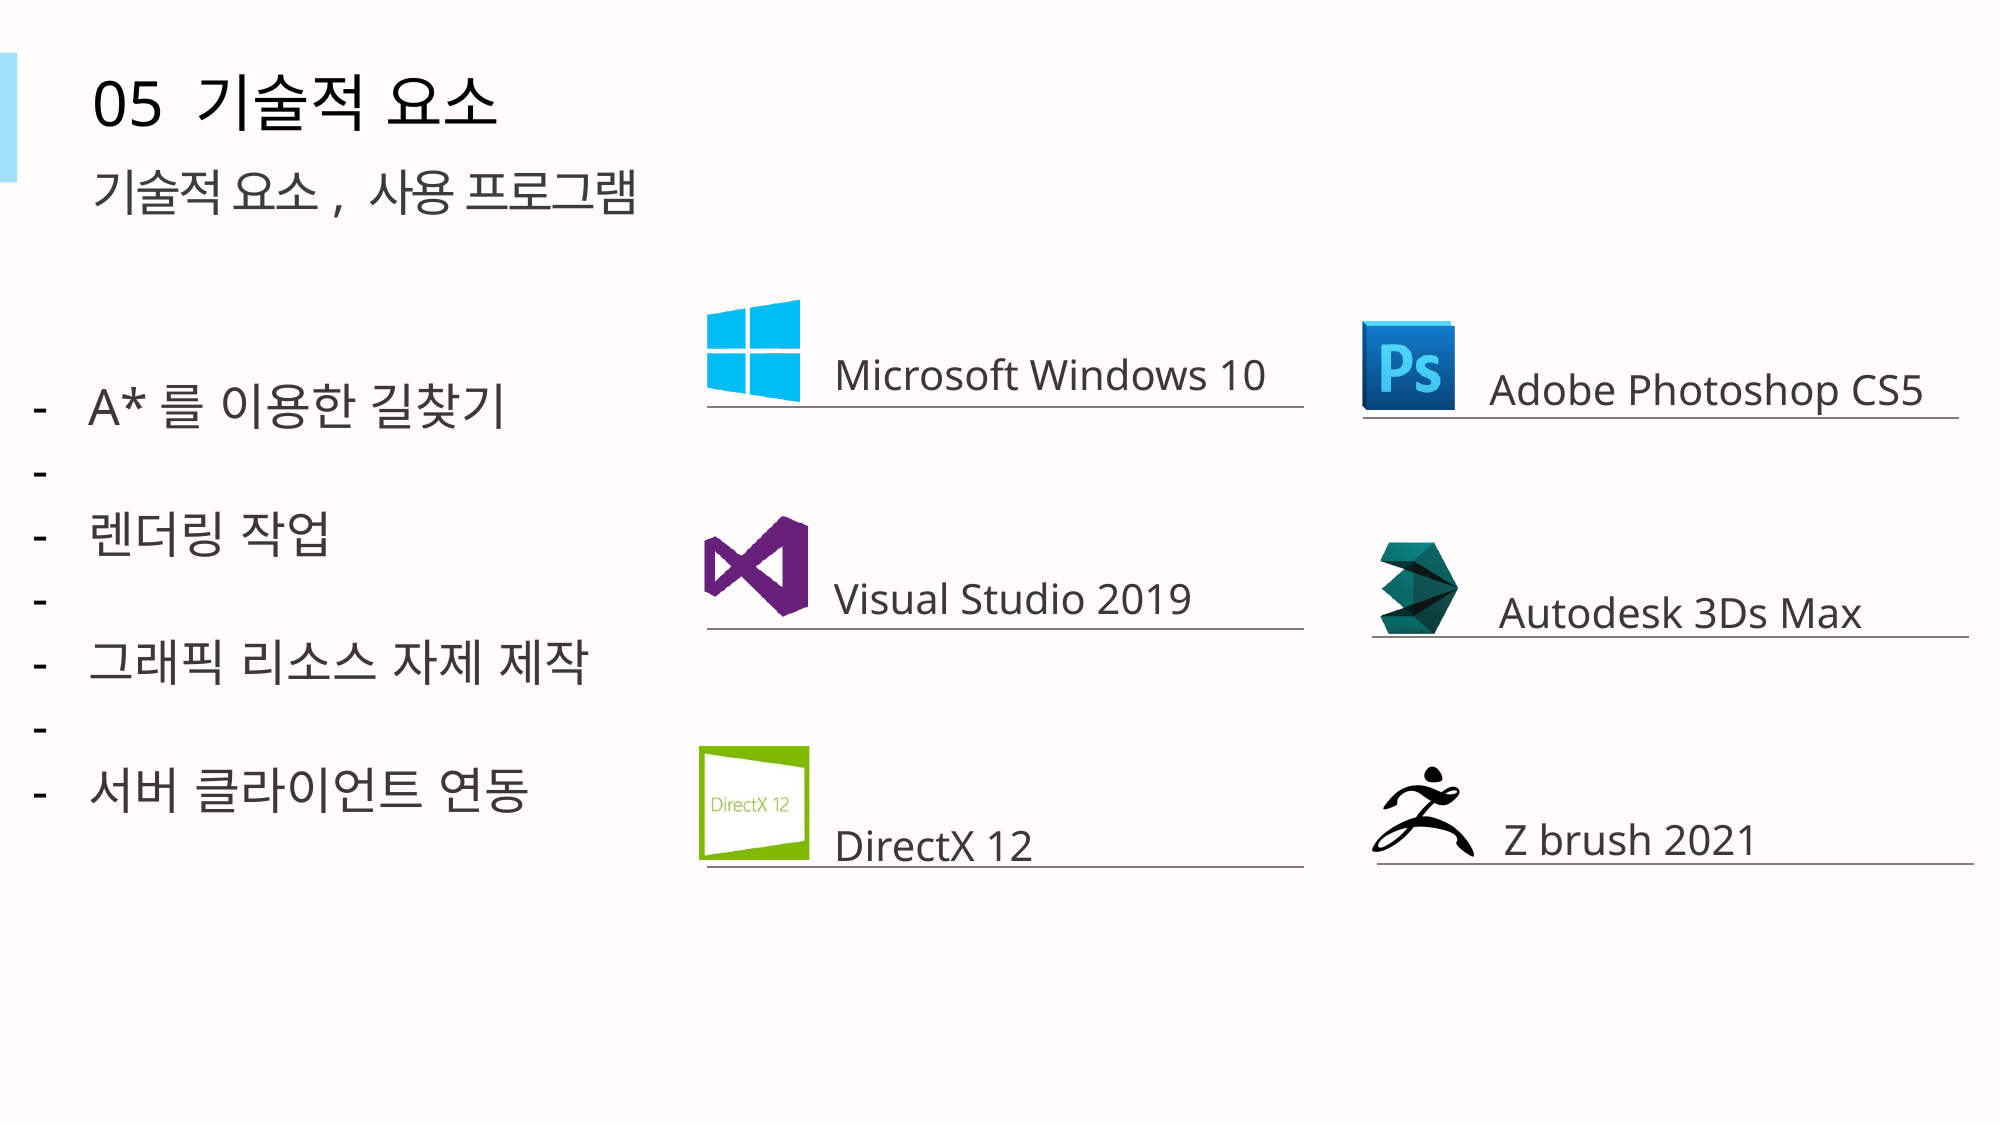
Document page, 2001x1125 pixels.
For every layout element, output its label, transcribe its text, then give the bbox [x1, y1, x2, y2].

text_box [0, 53, 17, 182]
text_box DirectX 12 [819, 813, 1291, 866]
text_box Microsoft Windows 10 [819, 341, 1291, 406]
picture [701, 508, 811, 619]
text_box Autodesk 3Ds Max [1484, 580, 1956, 636]
text_box A*를 이용한 길찾기 렌더링 작업 그래픽 리소스 자제 제작 서버 클라이언트 연동 [17, 367, 663, 807]
text_box Autodesk 3Ds Max [1484, 638, 1956, 645]
text_box Z brush 2021 [1489, 807, 1961, 863]
picture [1372, 761, 1474, 863]
text_box Z brush 2021 [1489, 865, 1961, 872]
picture [707, 299, 800, 402]
picture [1362, 321, 1455, 410]
text_box 05 기술적 요소 [77, 56, 545, 148]
text_box Adobe Photoshop CS5 [1474, 356, 1946, 417]
picture [1379, 542, 1458, 634]
text_box 기술적 요소, 사용 프로그램 [77, 153, 681, 230]
text_box Visual Studio 2019 [819, 566, 1291, 628]
text_box DirectX 12 [819, 868, 1291, 878]
picture [699, 746, 810, 860]
